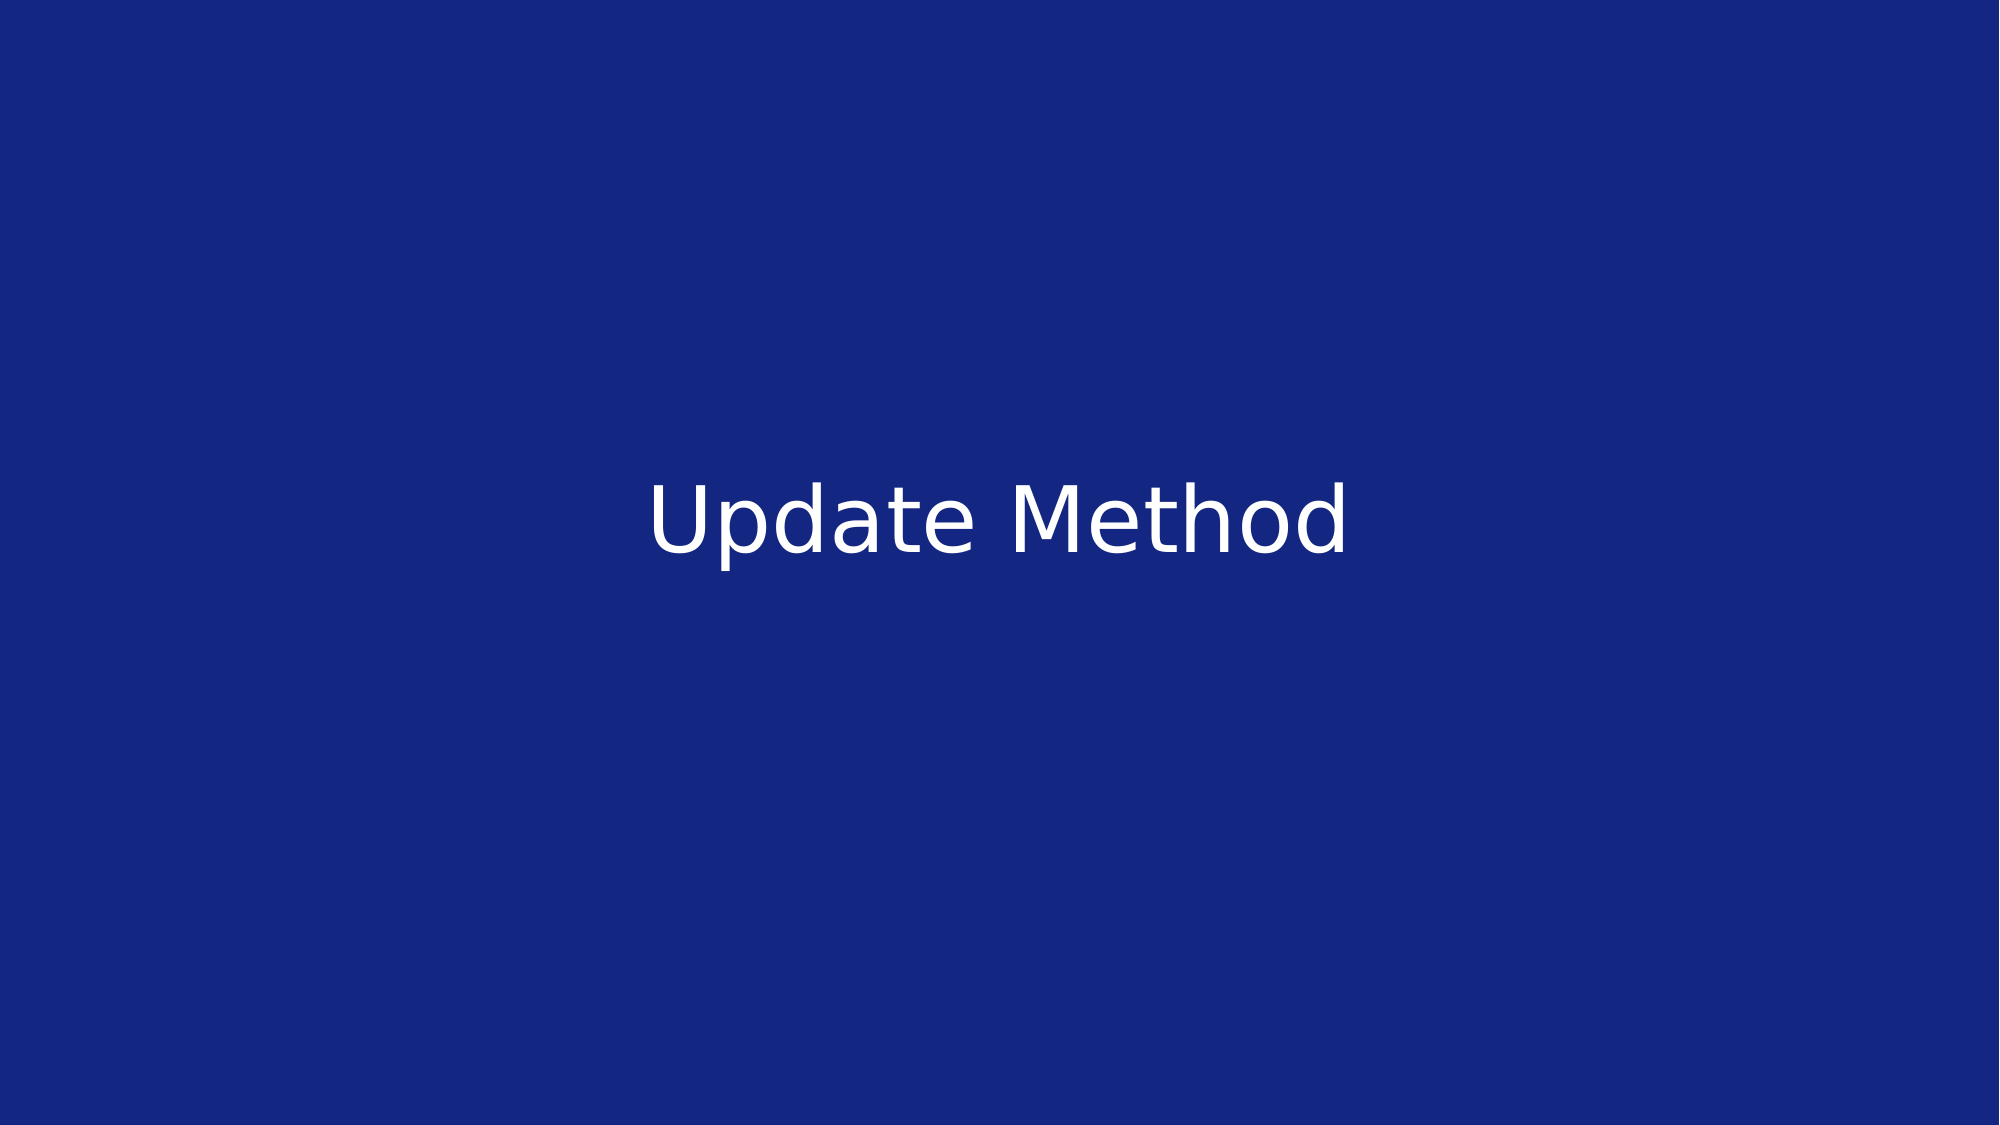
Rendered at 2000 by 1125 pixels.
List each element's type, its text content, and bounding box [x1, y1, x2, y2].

title Update Method [99, 427, 1900, 616]
